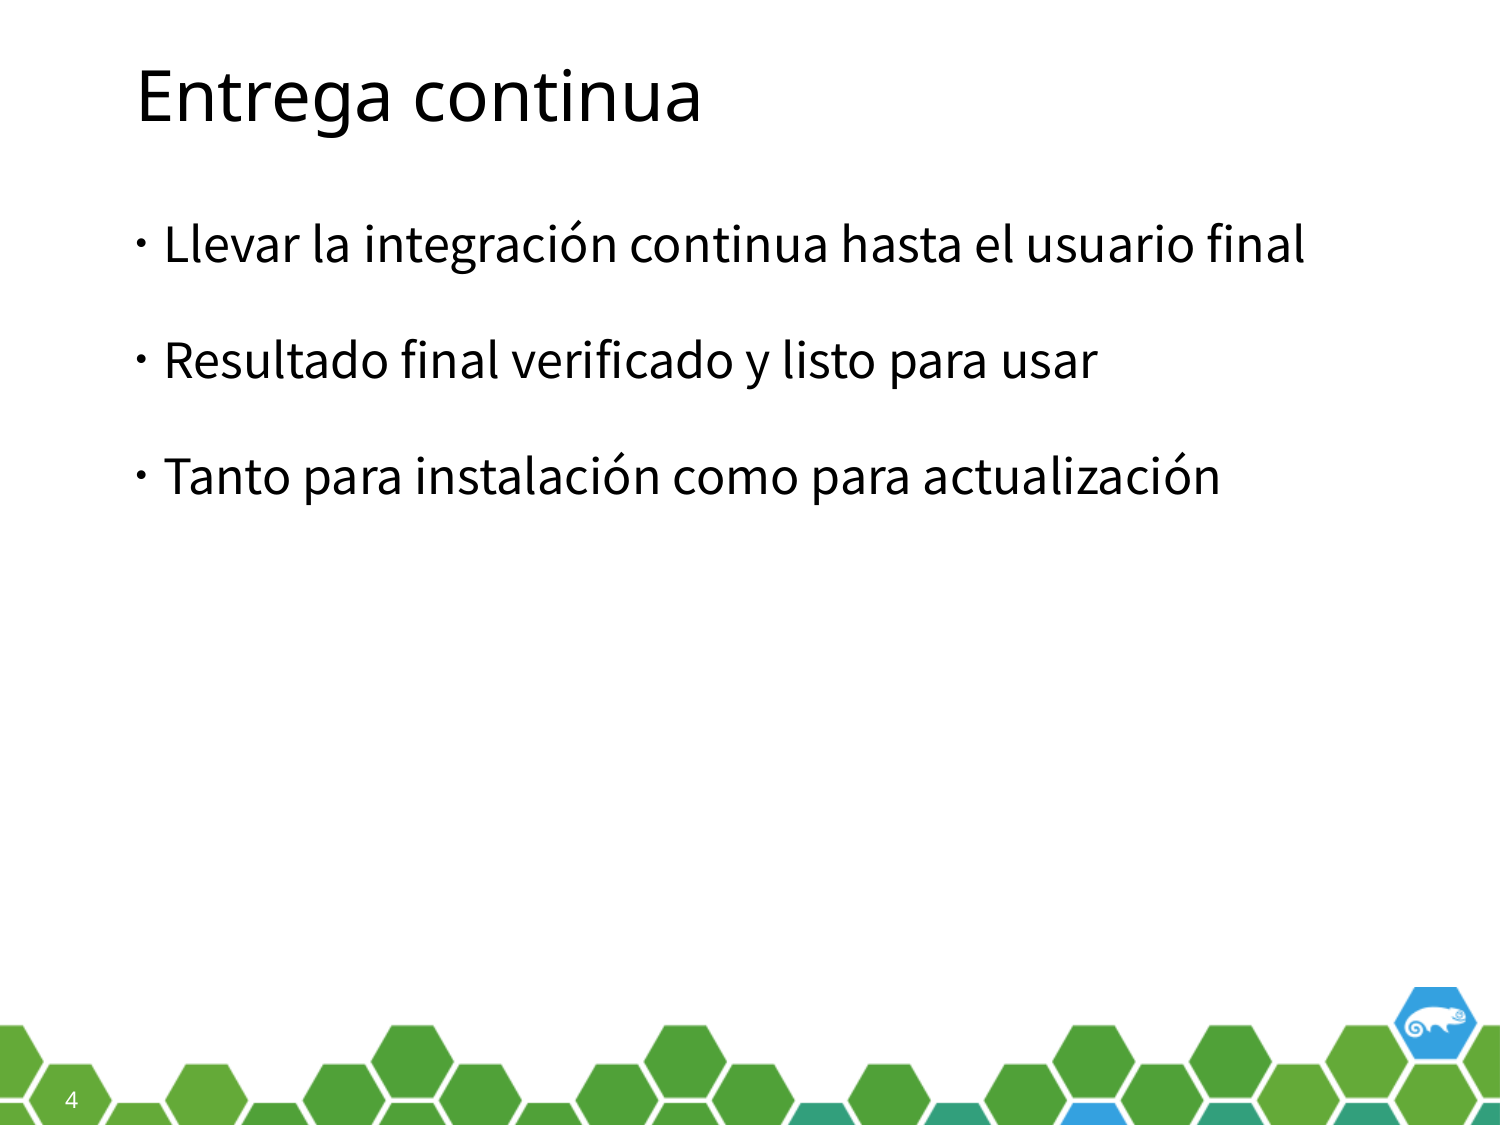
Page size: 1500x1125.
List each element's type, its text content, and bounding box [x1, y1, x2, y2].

title Entrega continua [135, 12, 1372, 175]
picture [0, 987, 1500, 1125]
list Llevar la integración continua hasta el usuario final Resultado final verificado y listo para usar Tanto para instalación como para actualización [135, 208, 1372, 862]
